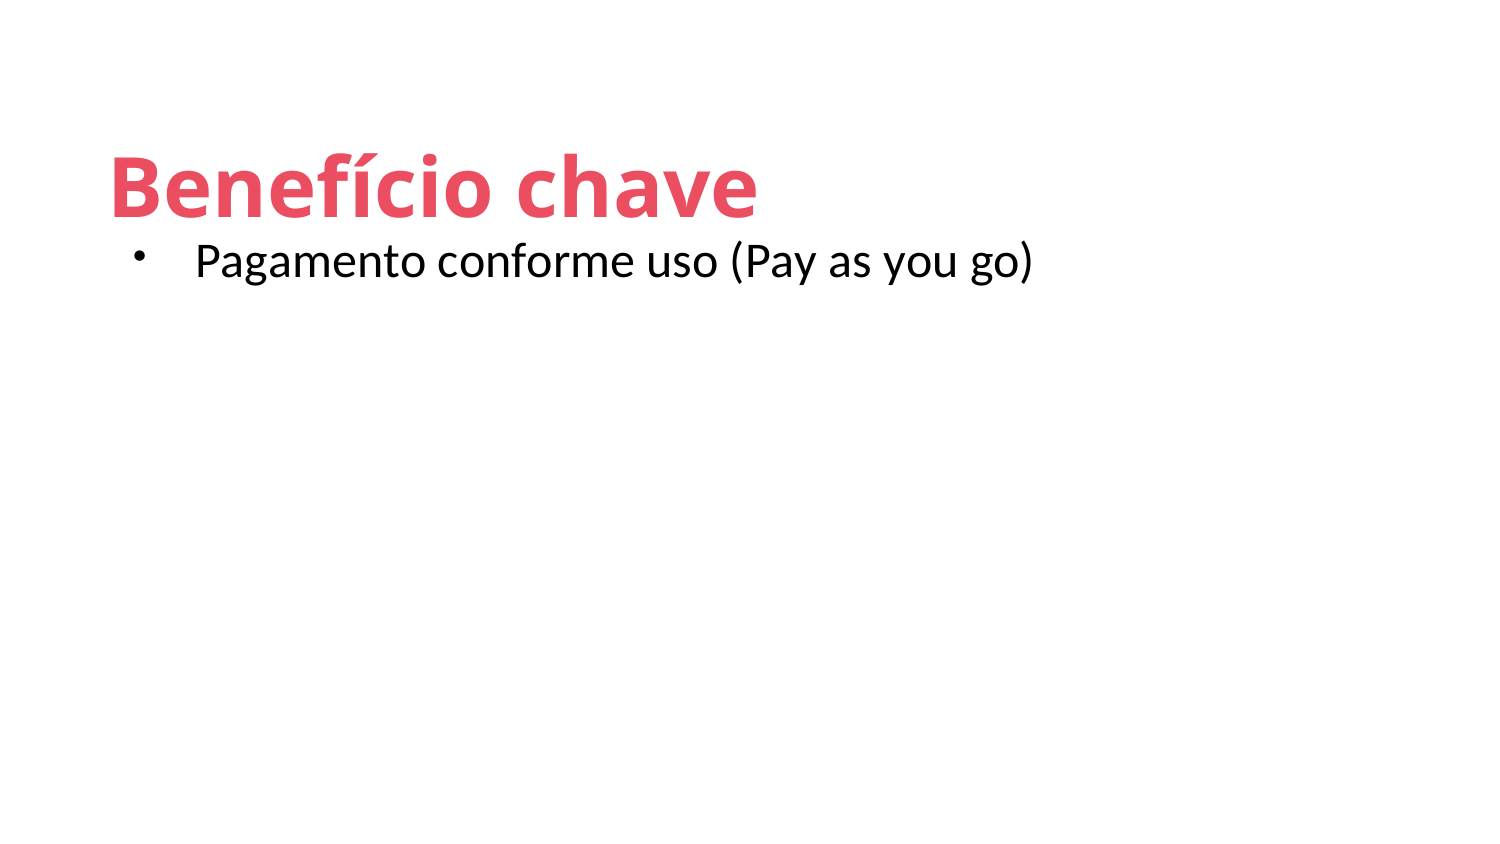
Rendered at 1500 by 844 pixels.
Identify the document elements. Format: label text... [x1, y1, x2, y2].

text_box Benefício chave [92, 104, 1408, 212]
text_box Pagamento conforme uso (Pay as you go) [92, 212, 1408, 780]
